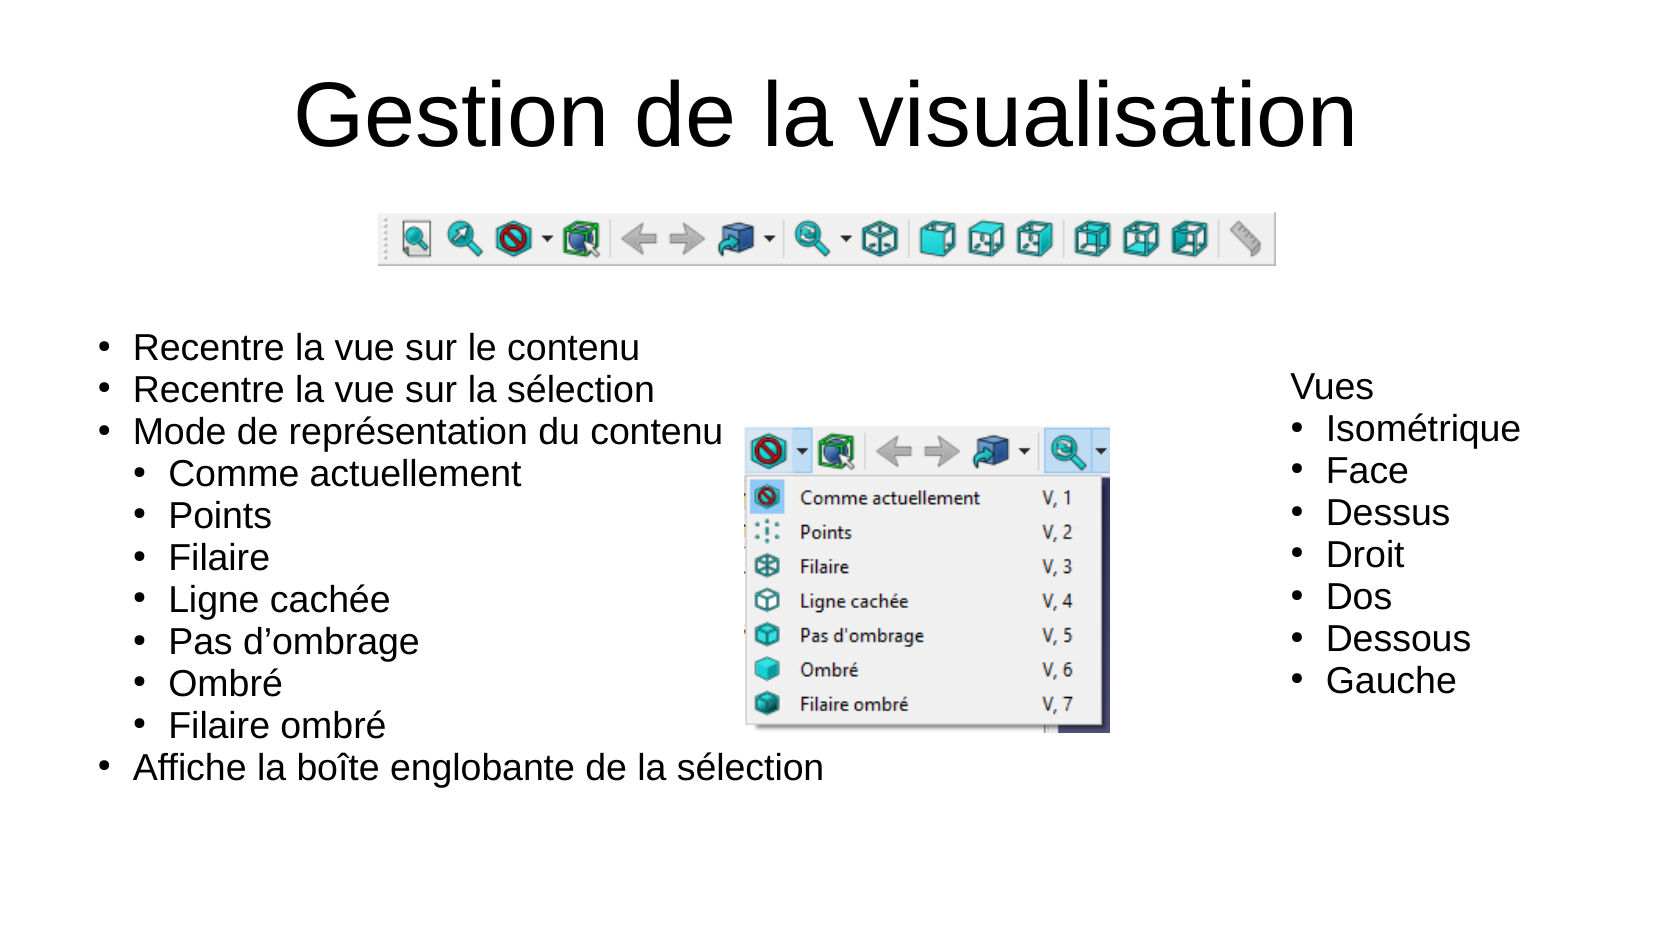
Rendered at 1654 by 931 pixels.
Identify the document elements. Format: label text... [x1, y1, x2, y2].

picture [744, 425, 1110, 733]
text_box Vues Isométrique Face Dessus Droit Dos Dessous Gauche [1275, 357, 1583, 709]
text_box [519, 342, 550, 413]
title Gestion de la visualisation [82, 37, 1571, 193]
picture [378, 212, 1276, 266]
text_box Recentre la vue sur le contenu Recentre la vue sur la sélection Mode de représentation du contenu Comme actuellement Points Filaire Ligne cachée Pas d’ombrage Ombré Filaire ombré Affiche la boîte englobante de la sélection [82, 318, 851, 838]
